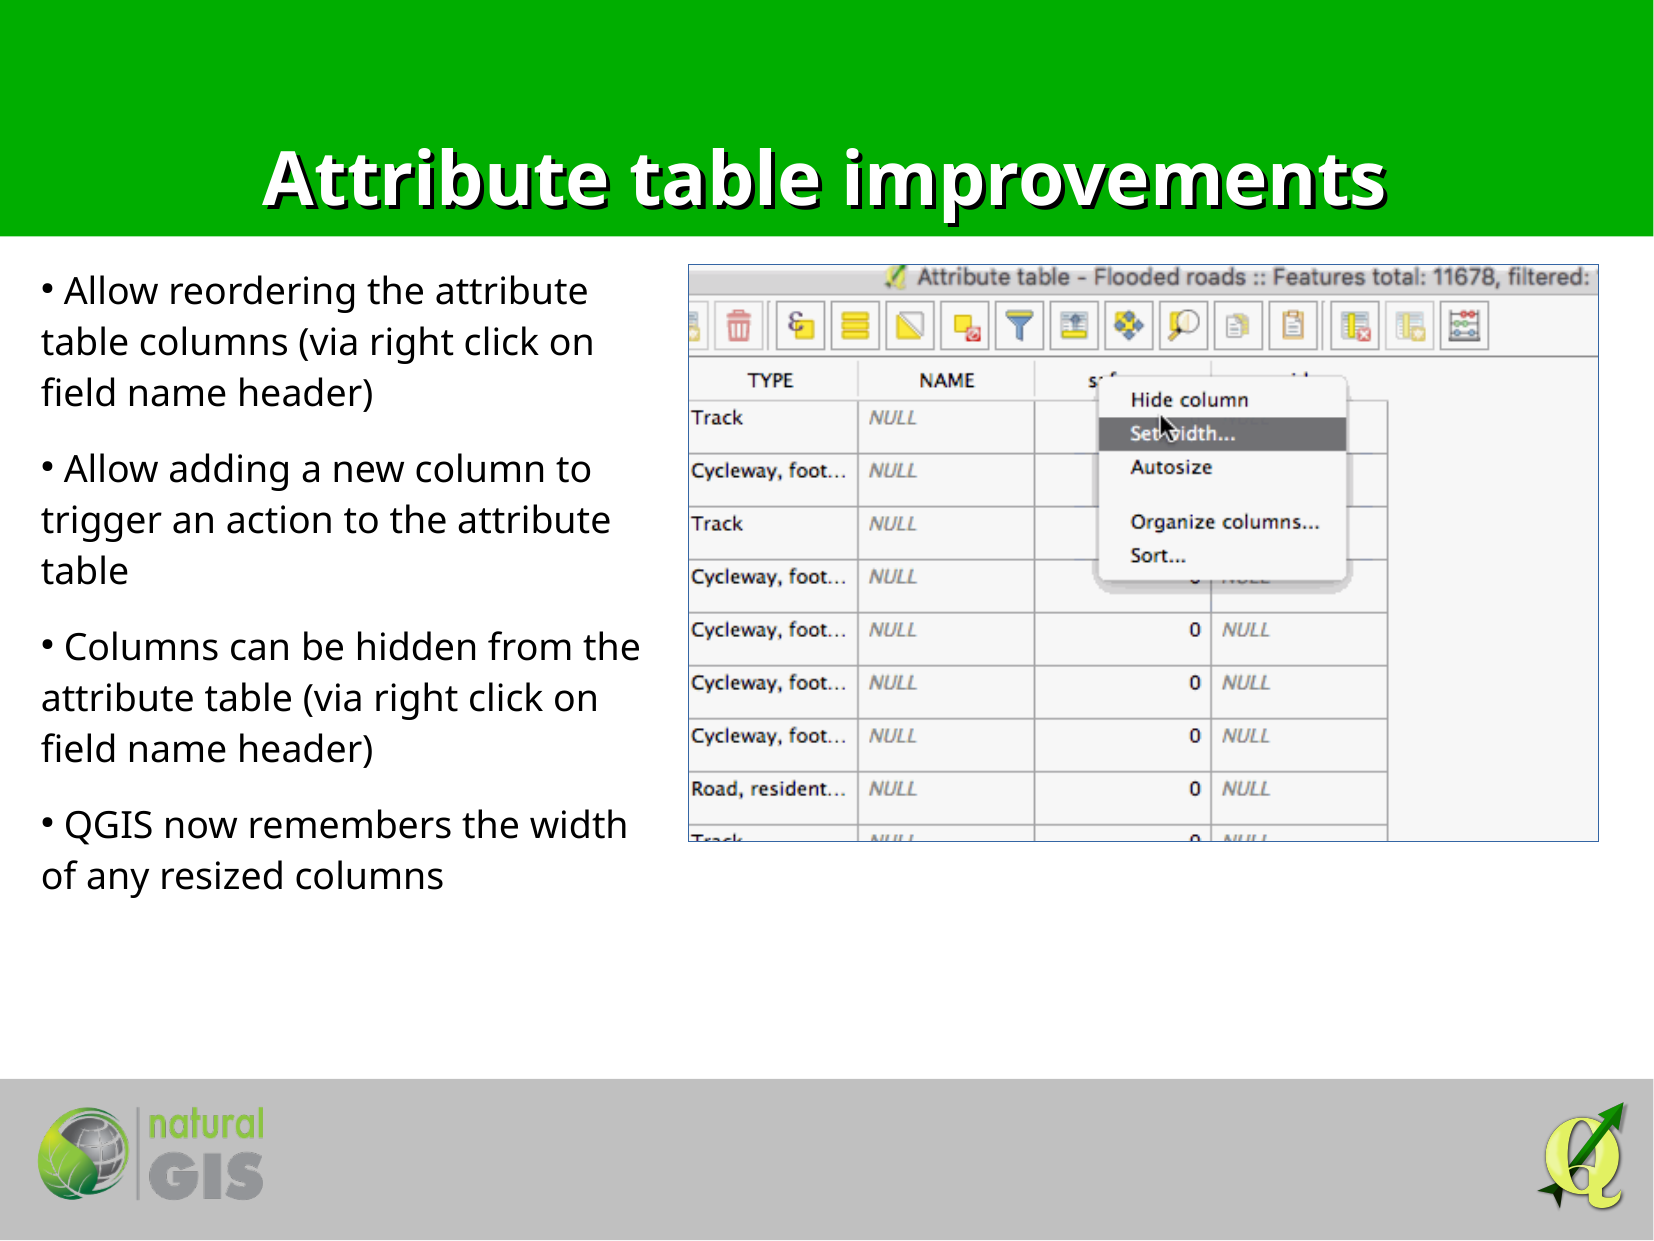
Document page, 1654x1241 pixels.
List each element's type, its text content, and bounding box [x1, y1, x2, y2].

text_box [0, 1078, 1654, 1241]
text_box [0, 0, 1654, 237]
picture [1524, 1093, 1641, 1222]
text_box Allow reordering the attribute table columns (via right click on field name header) Allow adding a new column to trigger an action to the attribute table Columns can be hidden from the attribute table (via right click on field name header) QGIS now remembers the width of any resized columns [26, 257, 677, 1066]
picture [33, 1100, 271, 1208]
picture [688, 264, 1599, 842]
text_box Attribute table improvements [15, 66, 1636, 300]
